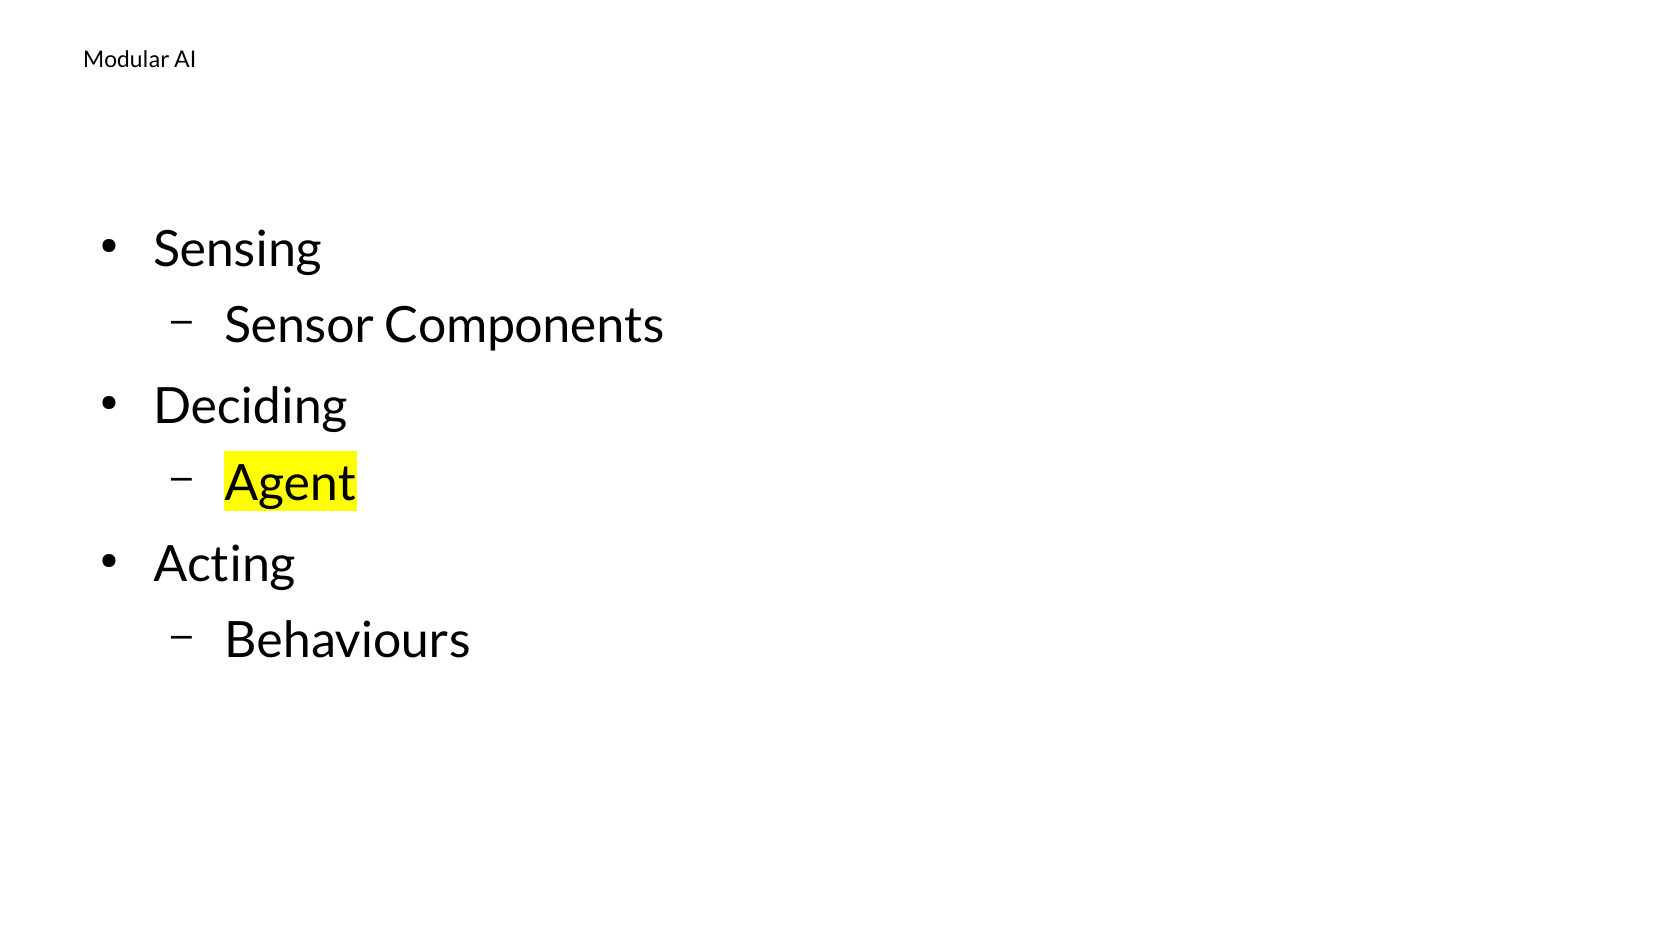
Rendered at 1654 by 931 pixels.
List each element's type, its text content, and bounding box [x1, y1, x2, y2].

list Sensing Sensor Components Deciding Agent Acting Behaviours [82, 217, 1571, 839]
title Modular AI [83, 0, 1571, 119]
